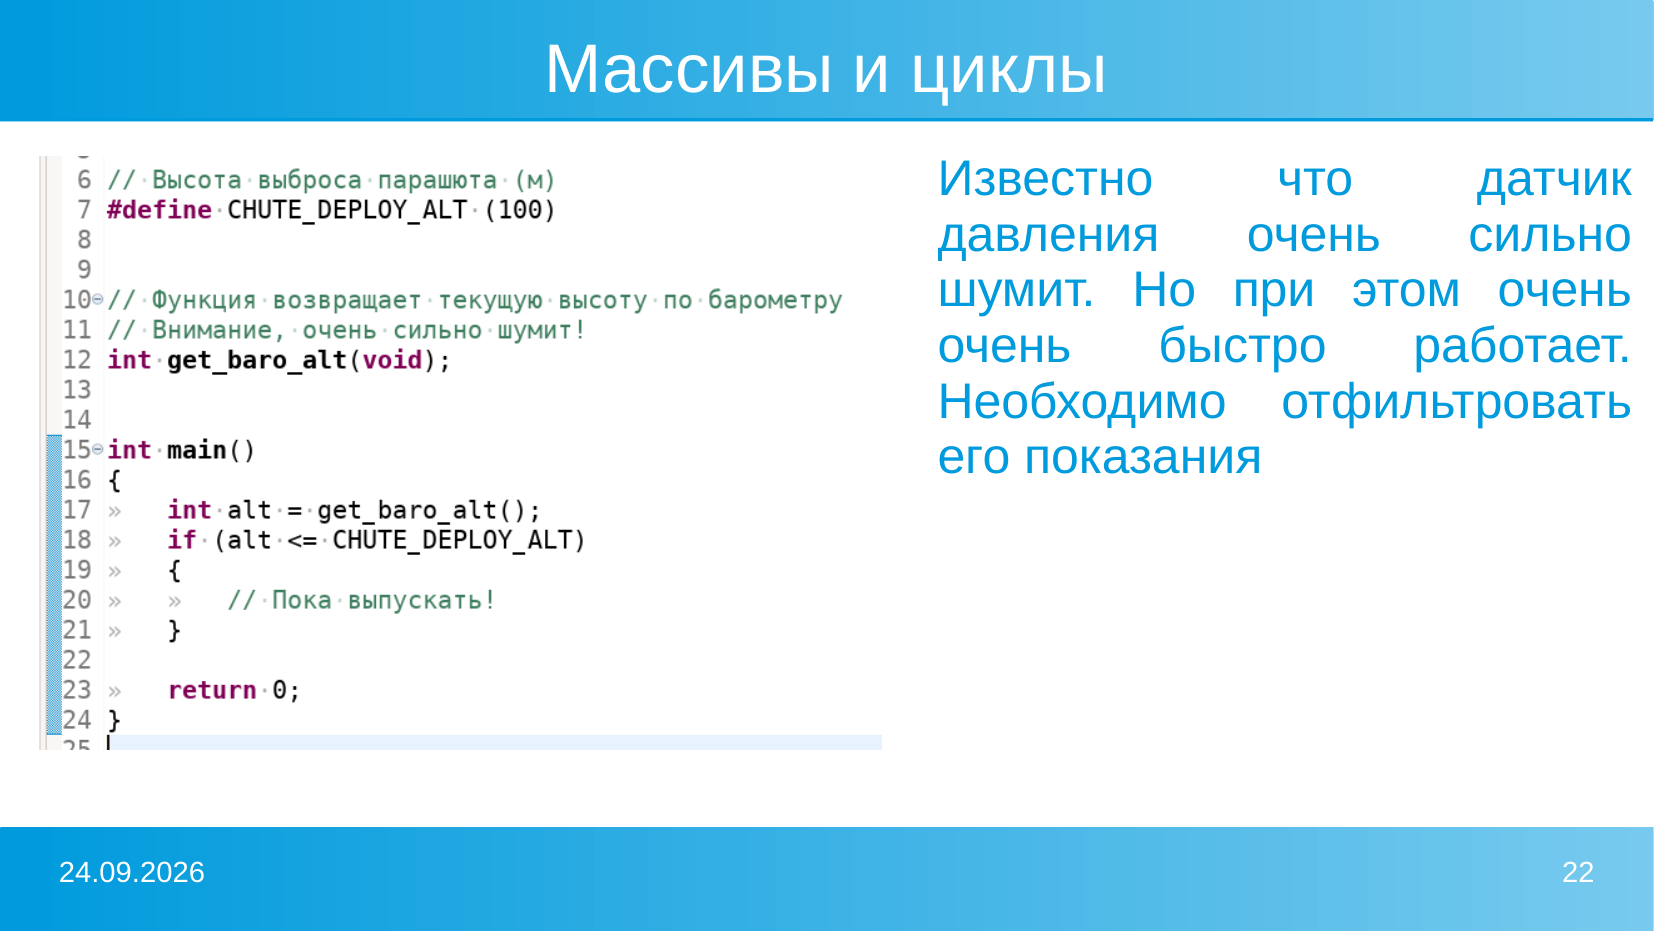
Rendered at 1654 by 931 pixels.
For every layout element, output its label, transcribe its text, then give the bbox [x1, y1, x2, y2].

list Известно что датчик давления очень сильно шумит. Но при этом очень очень быстро работает. Необходимо отфильтровать его показания [937, 150, 1632, 751]
title Массивы и циклы [59, 29, 1595, 108]
picture [37, 156, 882, 751]
